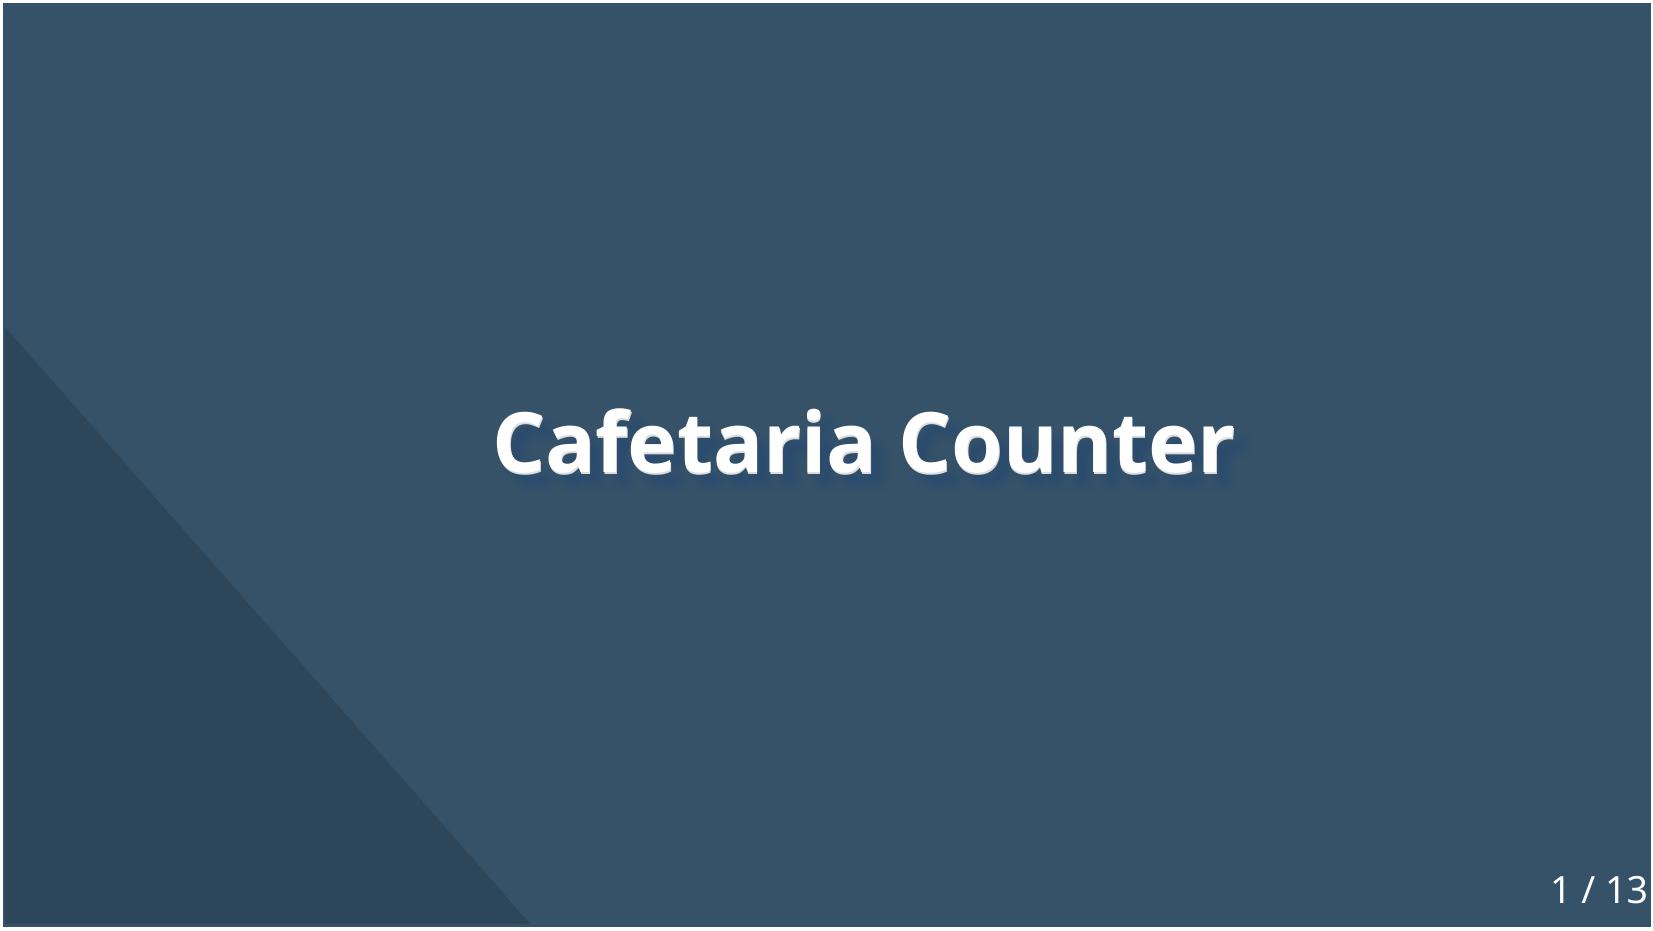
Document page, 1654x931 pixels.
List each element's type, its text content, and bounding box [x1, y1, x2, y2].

text_box [0, 0, 1654, 931]
text_box Cafetaria Counter [477, 376, 1276, 495]
text_box <number> / 13 [1535, 856, 1654, 914]
